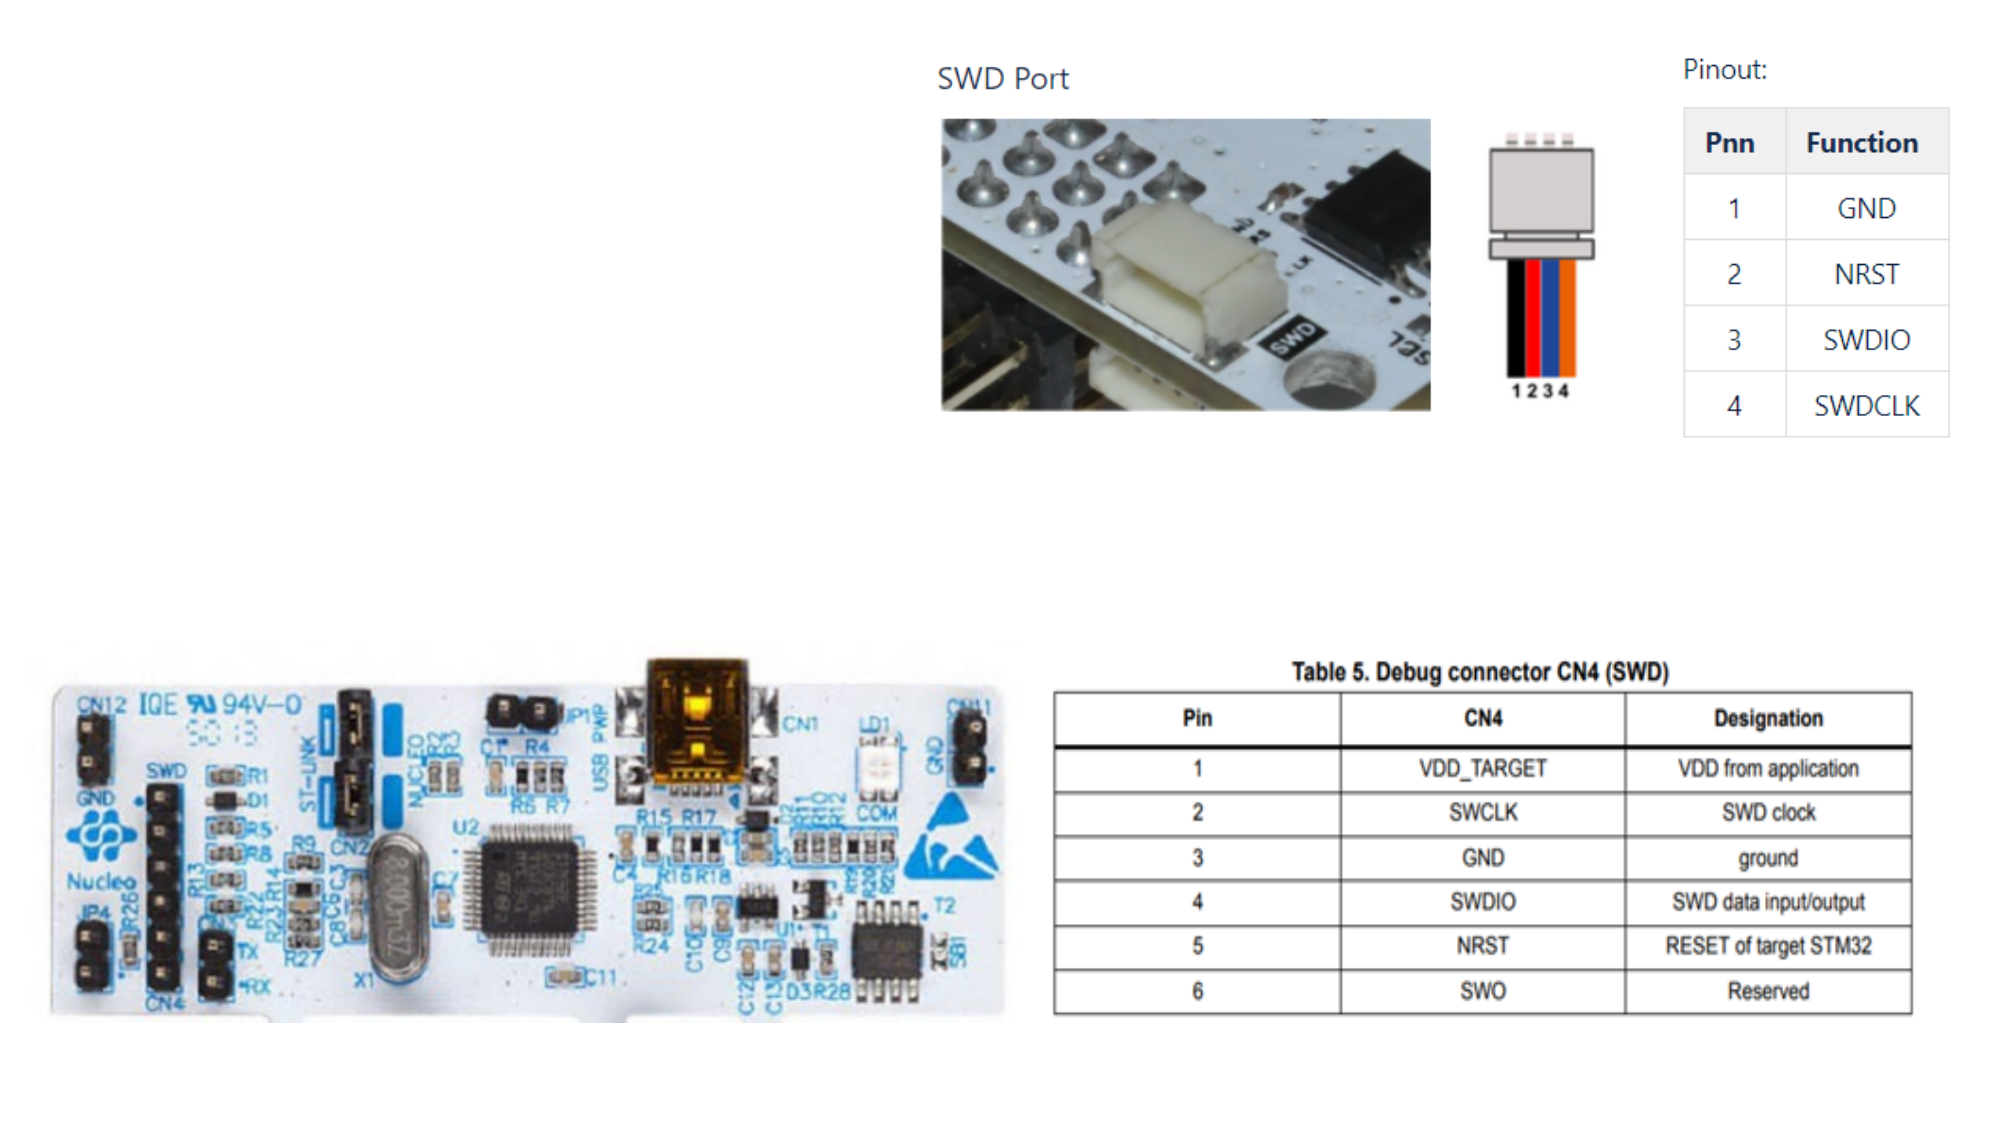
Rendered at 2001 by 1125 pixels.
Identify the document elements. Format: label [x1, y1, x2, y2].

picture [910, 33, 1622, 437]
picture [1654, 40, 1969, 452]
picture [31, 641, 1021, 1023]
picture [1048, 653, 1919, 1020]
